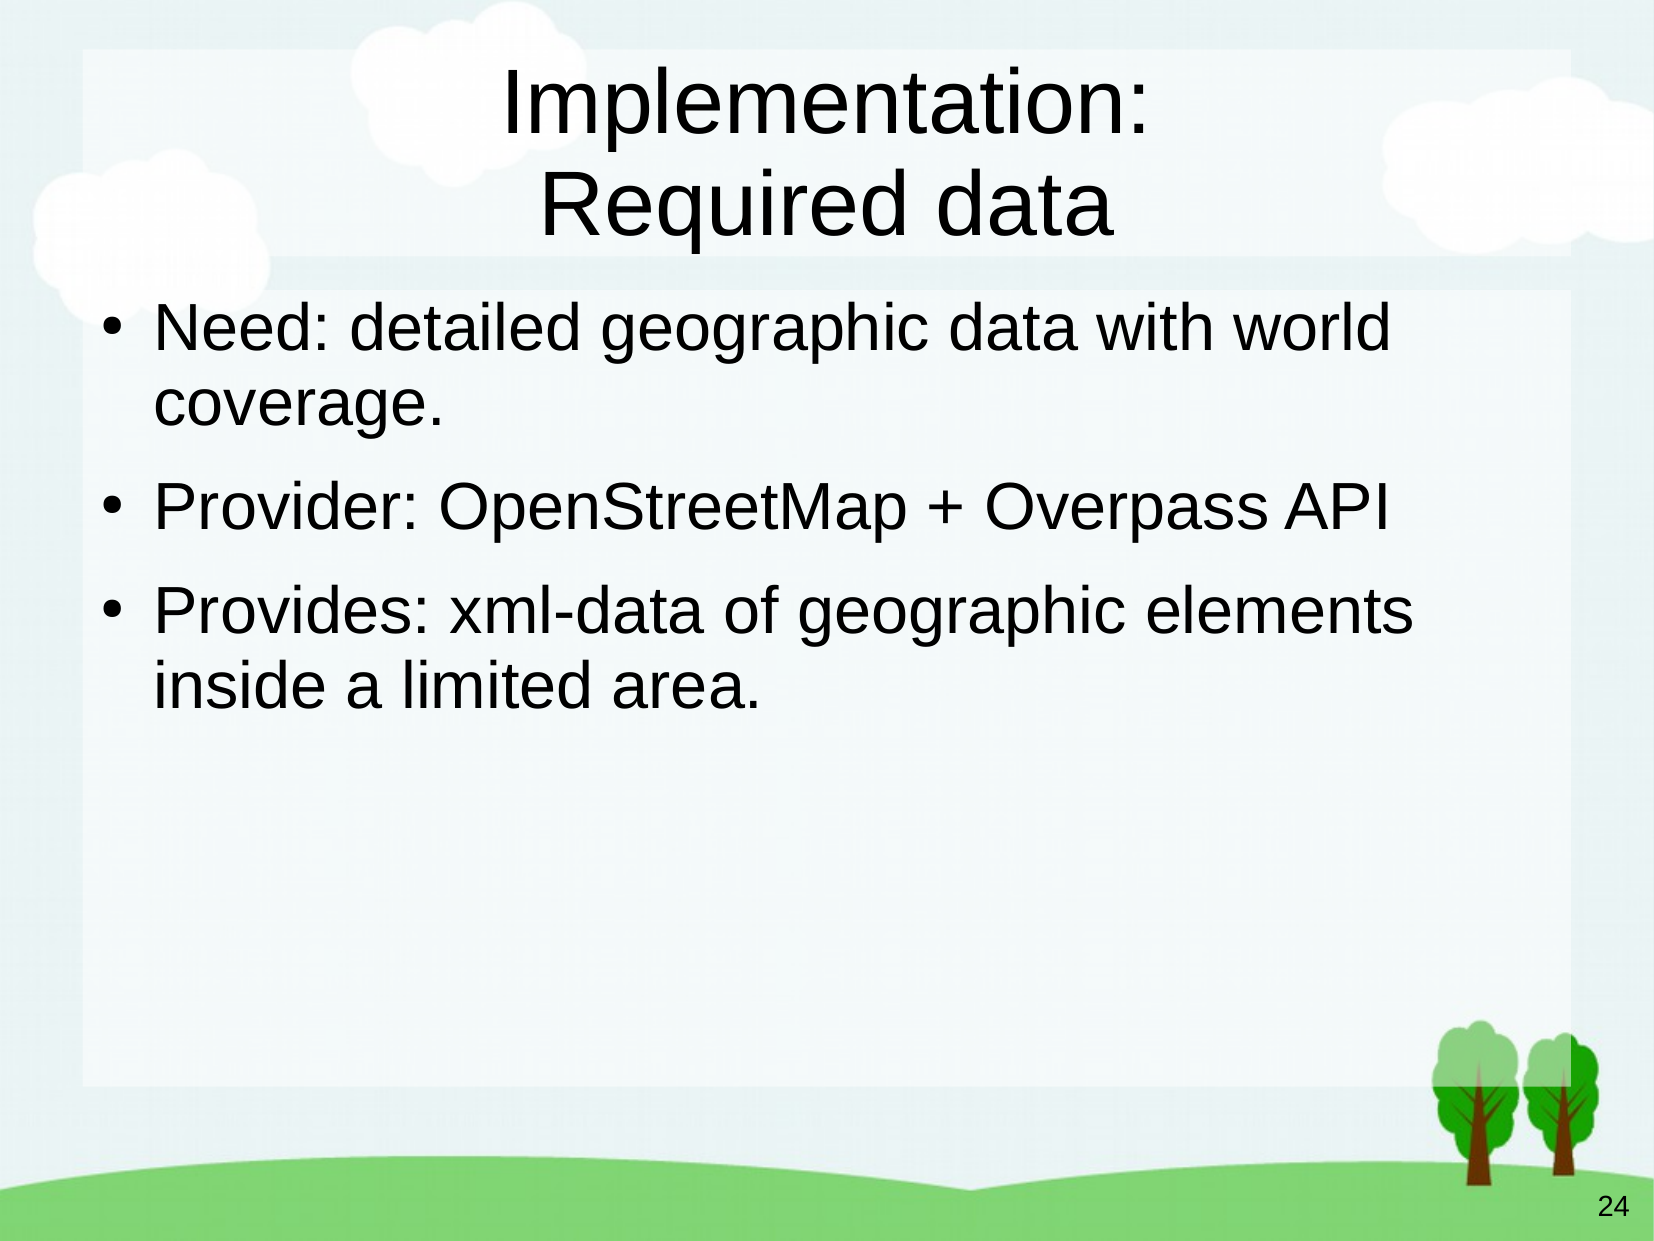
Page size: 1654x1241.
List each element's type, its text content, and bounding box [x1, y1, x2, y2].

list Need: detailed geographic data with world coverage. Provider: OpenStreetMap + Overpass API Provides: xml-data of geographic elements inside a limited area. [82, 290, 1571, 1087]
picture [0, 0, 1654, 1241]
title Implementation: Required data [82, 49, 1571, 257]
